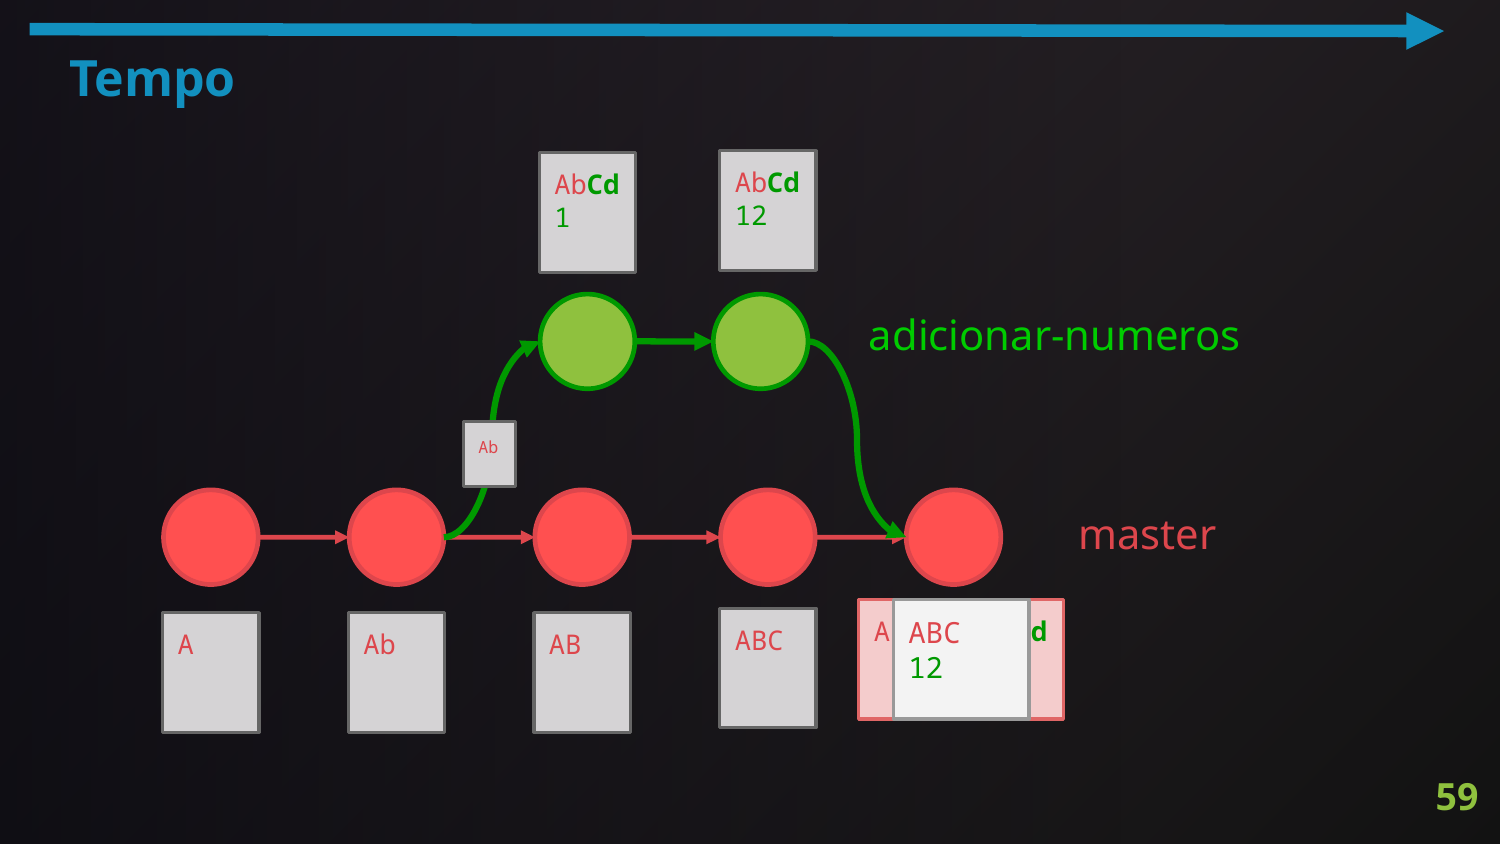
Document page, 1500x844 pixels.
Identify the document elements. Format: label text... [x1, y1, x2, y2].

text_box [906, 489, 1001, 585]
text_box [534, 489, 630, 585]
text_box AB [534, 612, 631, 733]
text_box [713, 294, 808, 389]
text_box ABC [858, 599, 893, 719]
text_box ABC 12 [893, 599, 1030, 719]
text_box adicionar-numeros [853, 294, 1288, 359]
text_box Tempo [54, 31, 623, 138]
text_box Ab [348, 612, 445, 733]
text_box Ab [463, 421, 516, 487]
text_box AbCd 12 [1030, 599, 1064, 719]
text_box ABC [719, 608, 816, 728]
slide_number <number> [1407, 752, 1494, 844]
text_box A [162, 612, 259, 733]
text_box master [1063, 492, 1351, 557]
text_box AbCd 12 [719, 150, 816, 271]
text_box [720, 489, 816, 585]
text_box AbCd 1 [539, 152, 636, 273]
text_box [540, 294, 635, 389]
text_box [163, 489, 259, 585]
text_box [349, 489, 444, 585]
